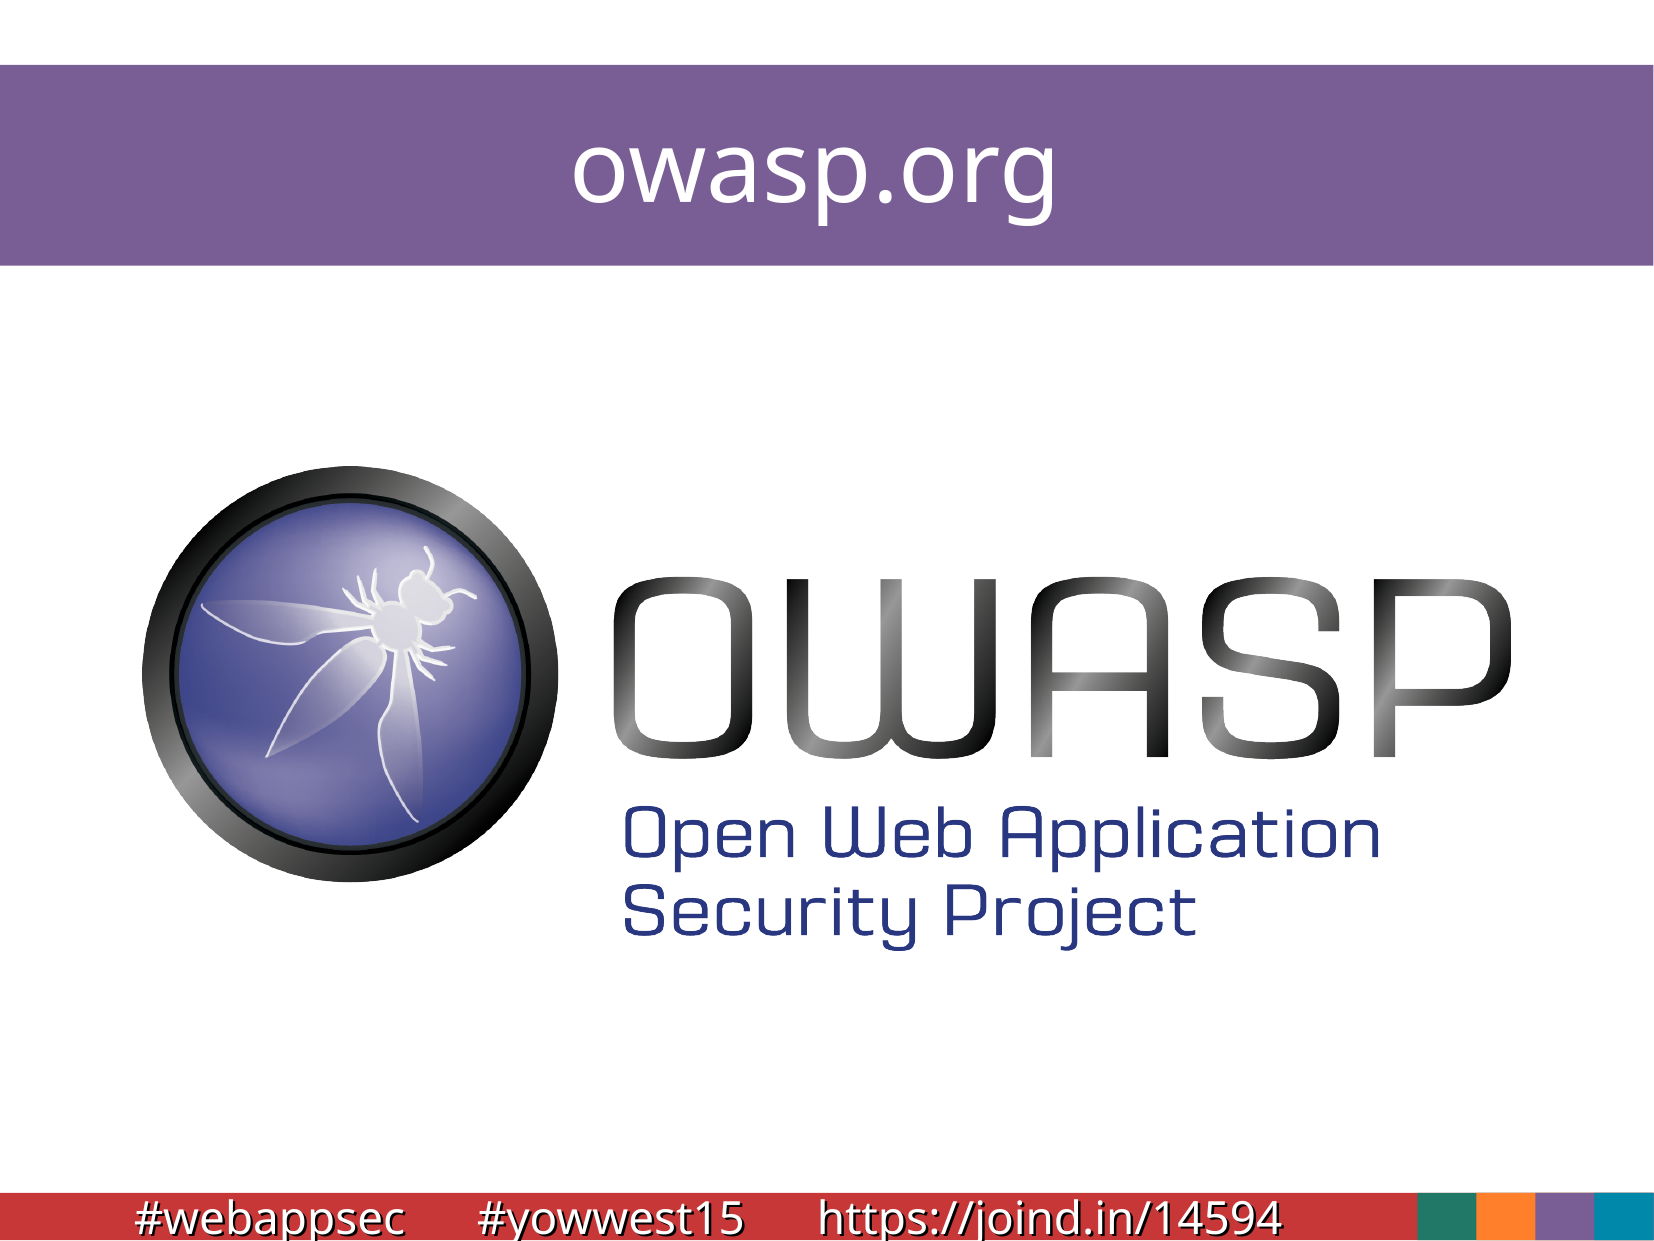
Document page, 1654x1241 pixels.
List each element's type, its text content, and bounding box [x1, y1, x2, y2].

text_box [0, 64, 1654, 266]
text_box owasp.org [555, 88, 1099, 230]
picture [142, 466, 1511, 951]
